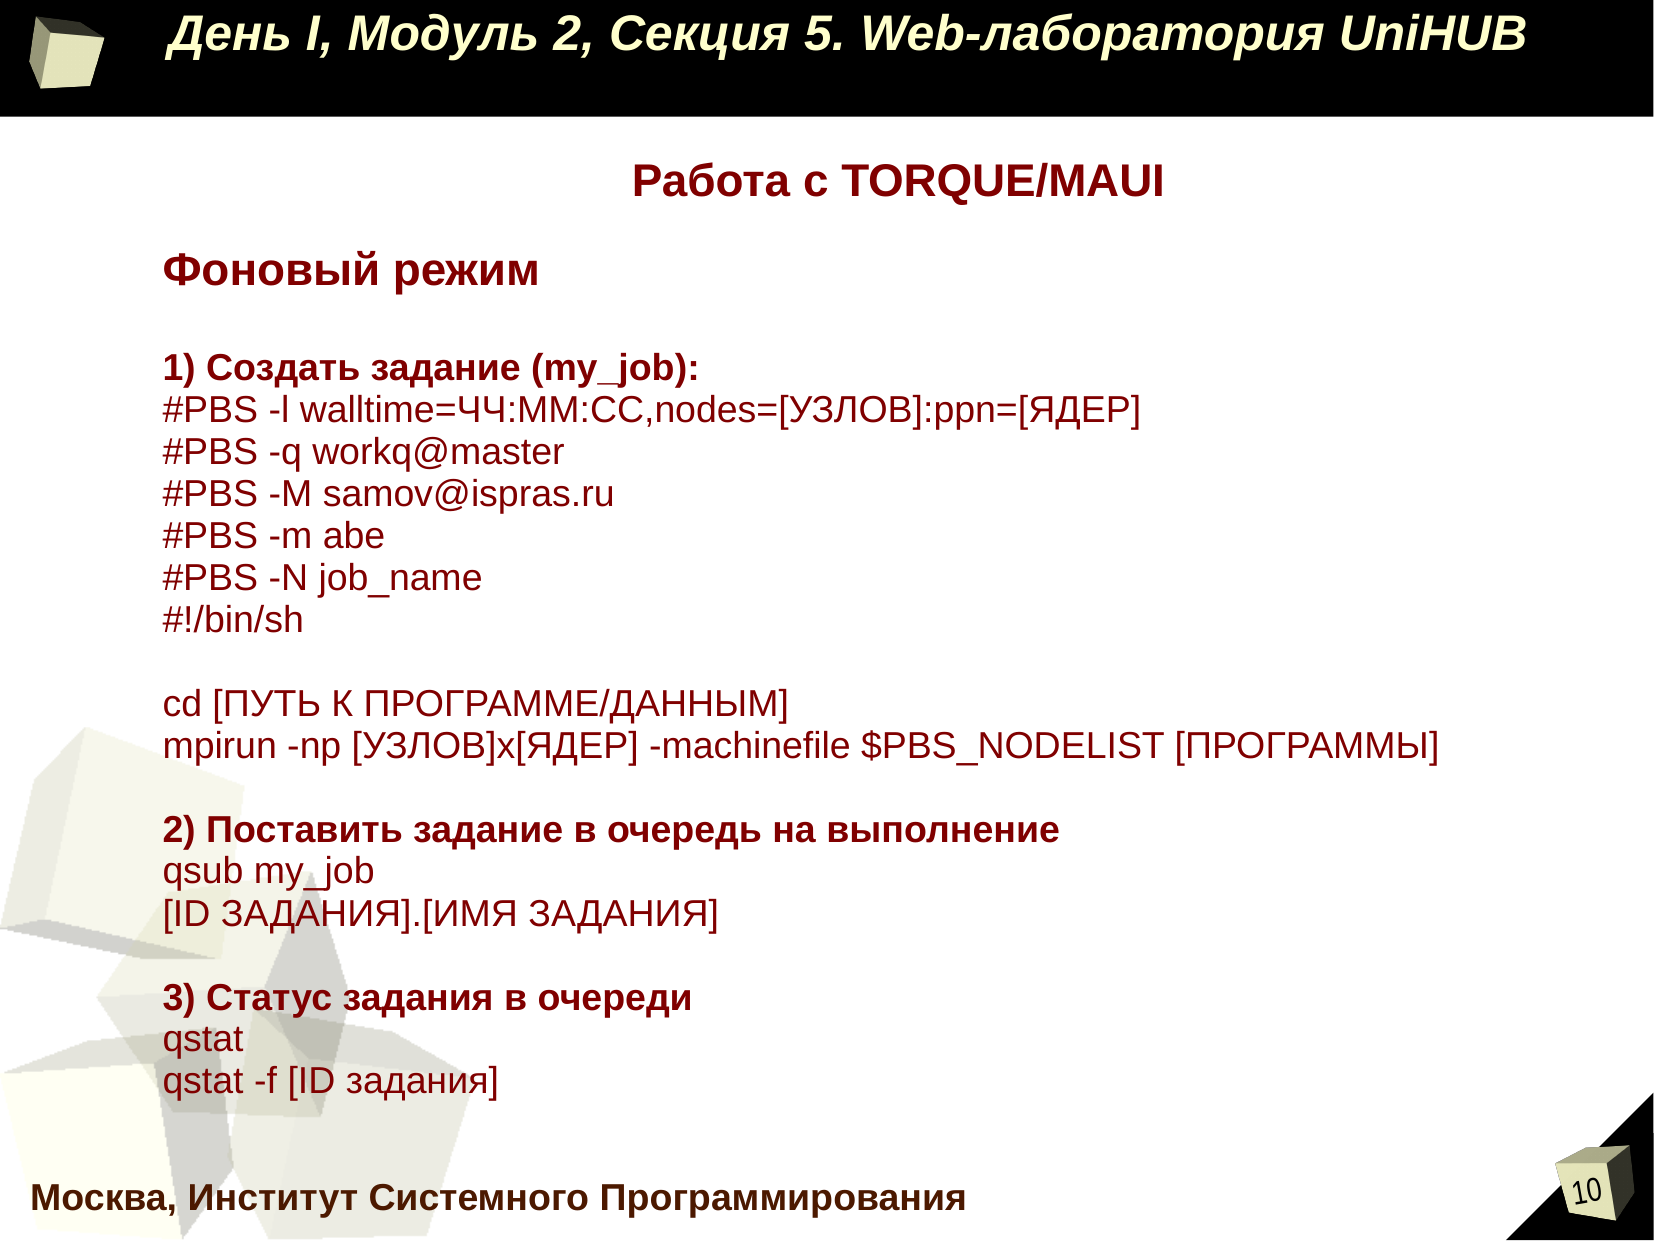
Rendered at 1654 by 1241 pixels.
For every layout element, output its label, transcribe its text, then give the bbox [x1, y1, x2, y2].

text_box Работа с TORQUE/MAUI [617, 147, 1270, 215]
picture [0, 726, 477, 1241]
text_box Фоновый режим 1) Создать задание (my_job): #PBS -l walltime=ЧЧ:ММ:СС,nodes=[УЗЛОВ]:ppn=[ЯДЕР] #PBS -q workq@master #PBS -M samov@ispras.ru #PBS -m abe #PBS -N job_name #!/bin/sh cd [ПУТЬ К ПРОГРАММЕ/ДАННЫМ] mpirun -np [УЗЛОВ]х[ЯДЕР] -machinefile $PBS_NODELIST [ПРОГРАММЫ] 2) Поставить задание в очередь на выполнение qsub my_job [ID ЗАДАНИЯ].[ИМЯ ЗАДАНИЯ] 3) Статус задания в очереди qstat qstat -f [ID задания] [147, 236, 1595, 1169]
picture [464, 1193, 472, 1198]
